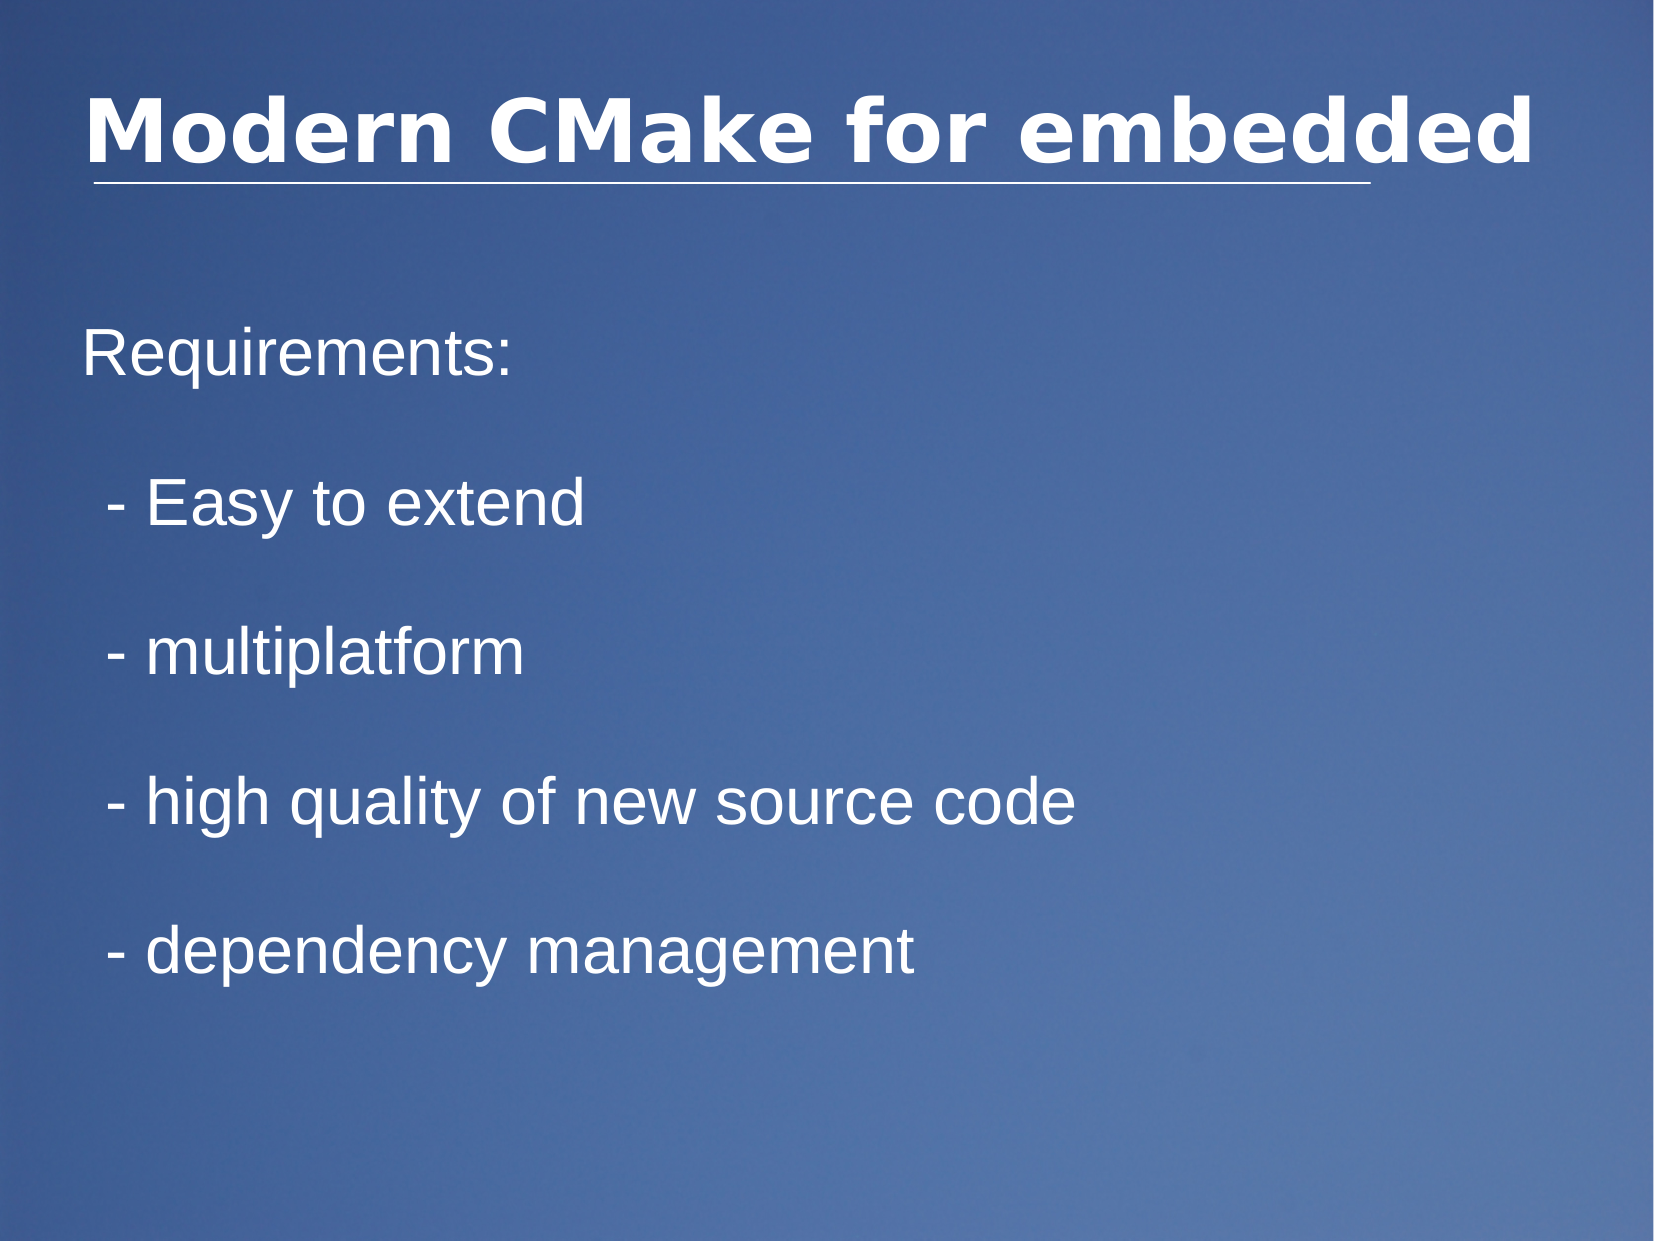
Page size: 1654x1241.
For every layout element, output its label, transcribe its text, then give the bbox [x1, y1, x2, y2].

subtitle Requirements: - Easy to extend - multiplatform - high quality of new source code - dependency management [81, 315, 1570, 1138]
title Modern CMake for embedded [82, 29, 1571, 237]
picture [0, 0, 1654, 1241]
